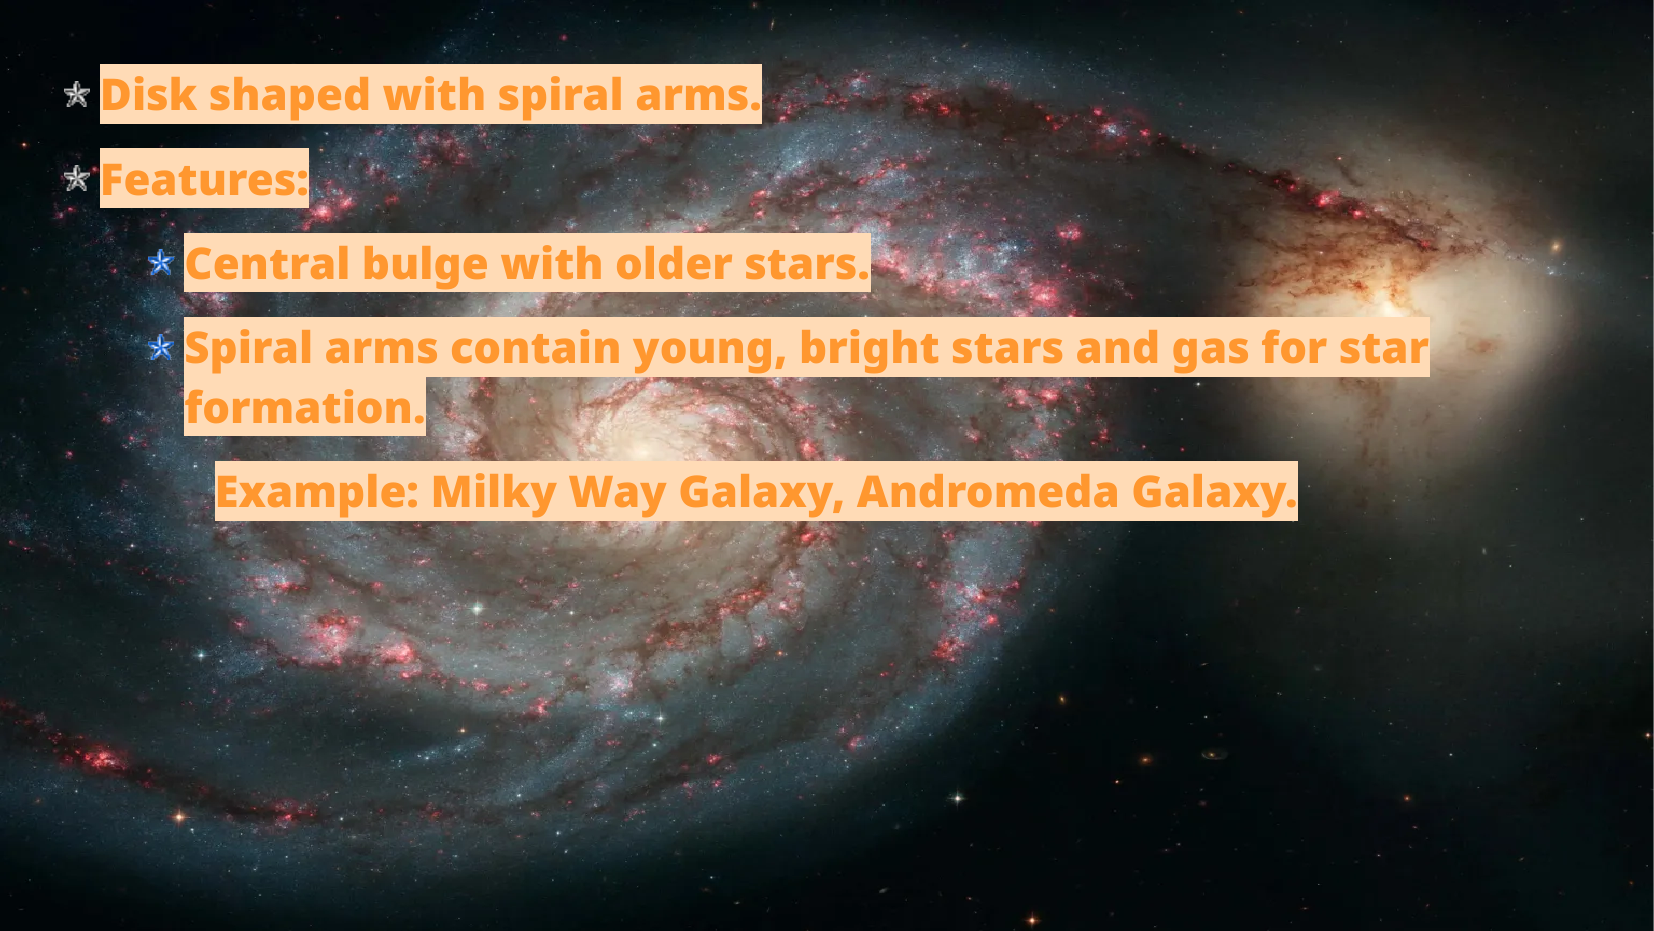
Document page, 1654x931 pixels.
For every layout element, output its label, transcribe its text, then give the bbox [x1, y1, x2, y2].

text_box Disk shaped with spiral arms. Features: Central bulge with older stars. Spiral arms contain young, bright stars and gas for star formation. Example: Milky Way Galaxy, Andromeda Galaxy. [49, 56, 1543, 848]
picture [0, 0, 1654, 931]
